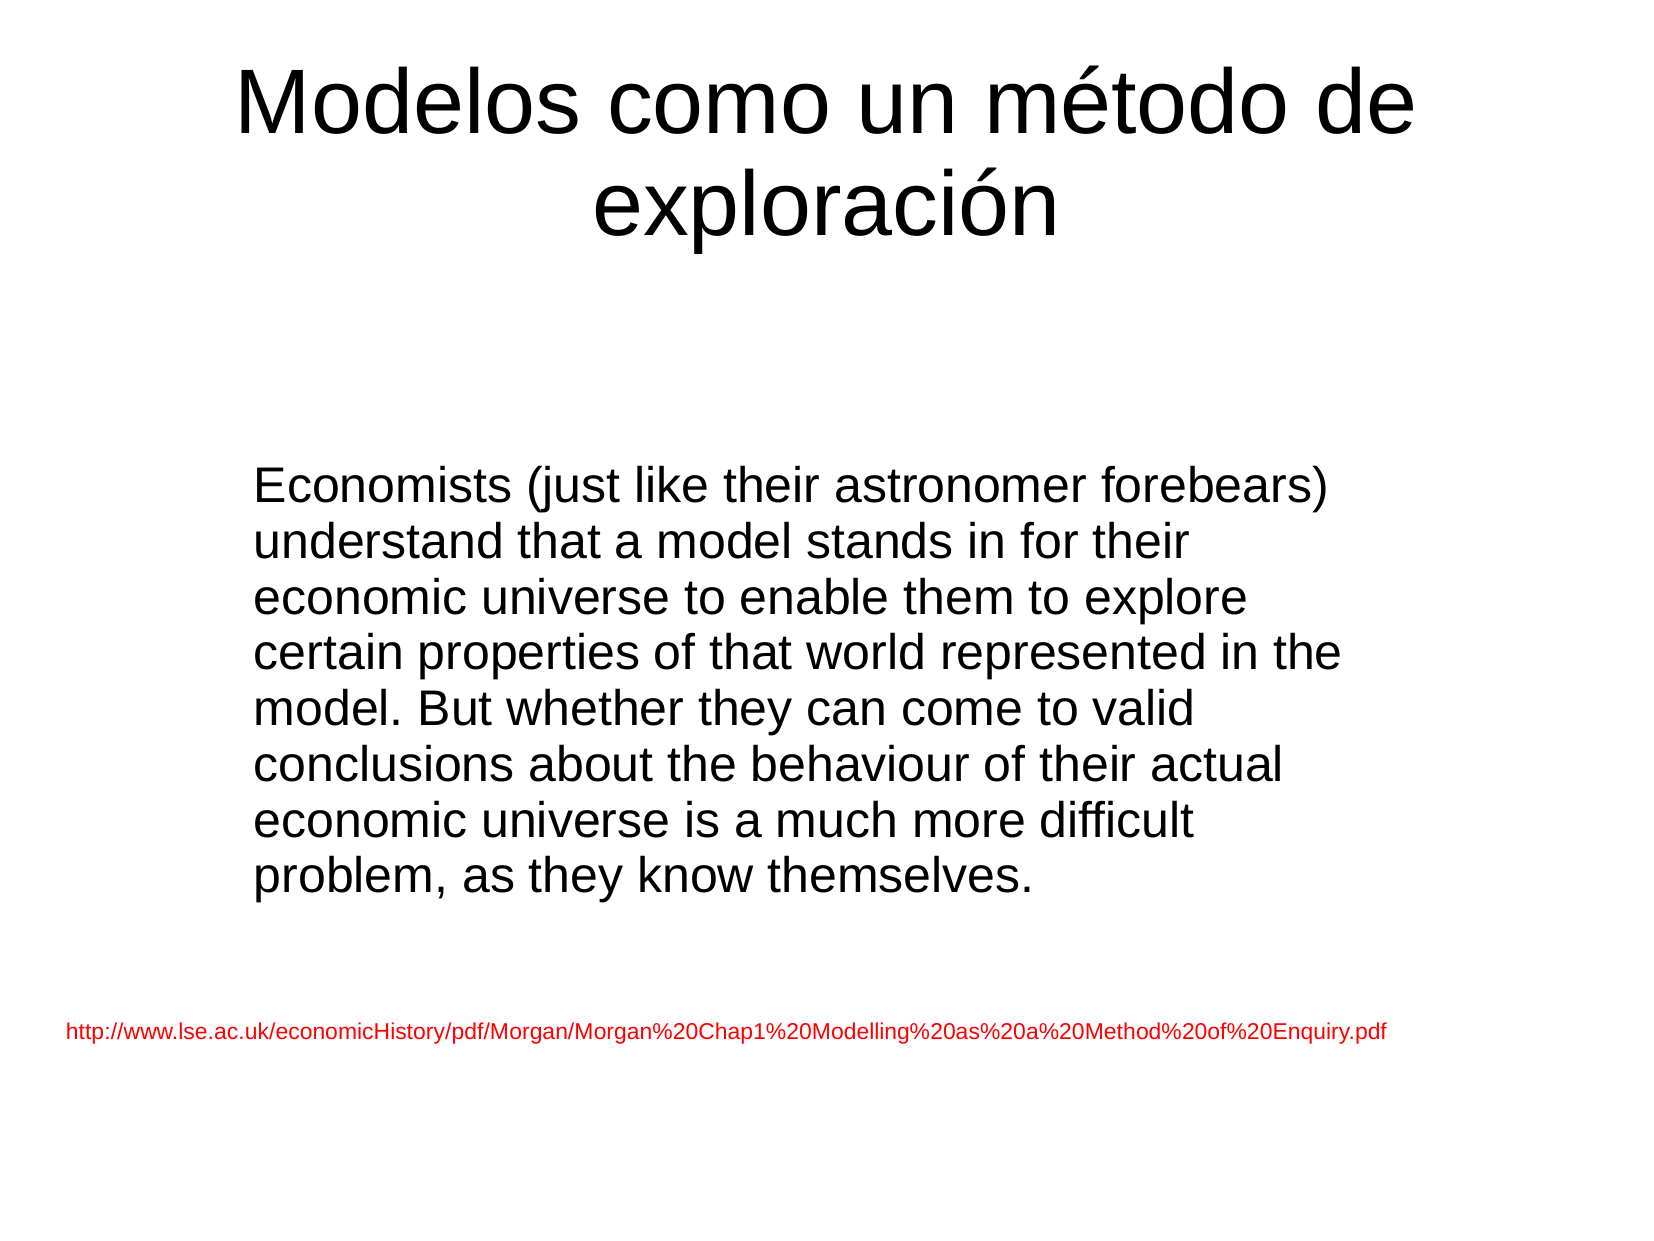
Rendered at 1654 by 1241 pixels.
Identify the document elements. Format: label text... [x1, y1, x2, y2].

text_box http://www.lse.ac.uk/economicHistory/pdf/Morgan/Morgan%20Chap1%20Modelling%20as%20a%20Method%20of%20Enquiry.pdf [51, 1011, 1654, 1111]
title Modelos como un método de exploración [82, 49, 1571, 257]
text_box Economists (just like their astronomer forebears) understand that a model stands in for their economic universe to enable them to explore certain properties of that world represented in the model. But whether they can come to valid conclusions about the behaviour of their actual economic universe is a much more difficult problem, as they know themselves. [239, 450, 1381, 911]
